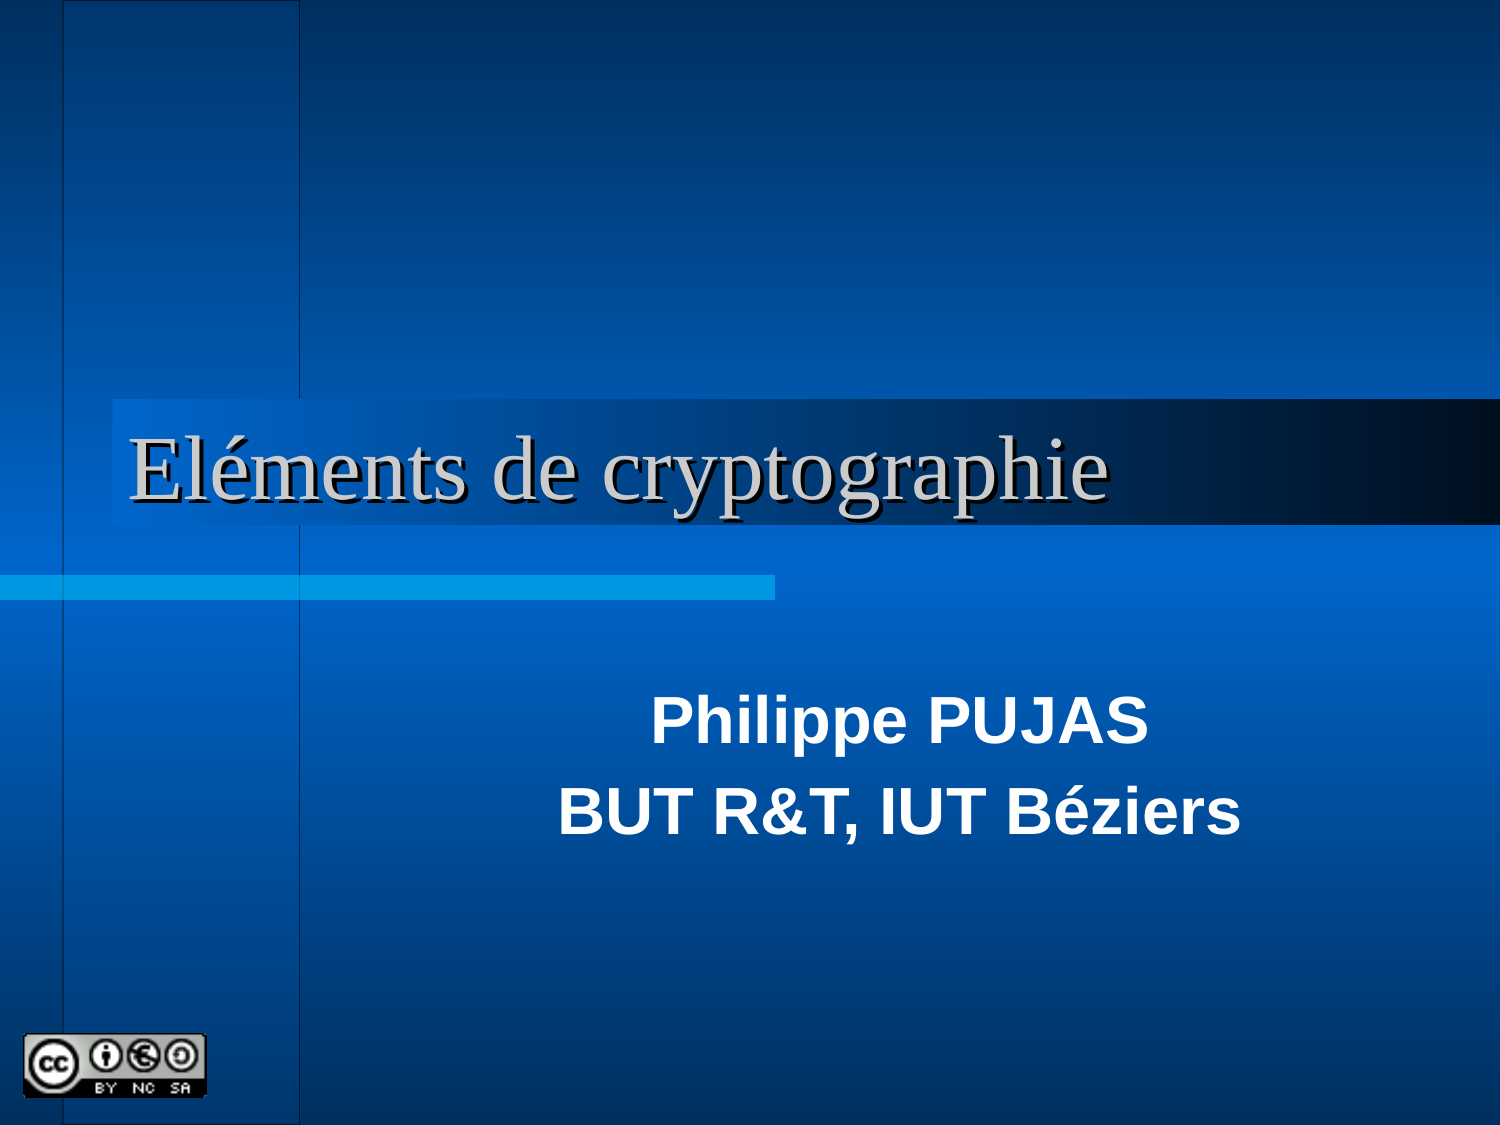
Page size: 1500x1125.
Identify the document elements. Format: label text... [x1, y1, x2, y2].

subtitle Philippe PUJAS BUT R&T, IUT Béziers [337, 675, 1388, 963]
picture [23, 1033, 207, 1098]
title Eléments de cryptographie [112, 374, 1388, 563]
